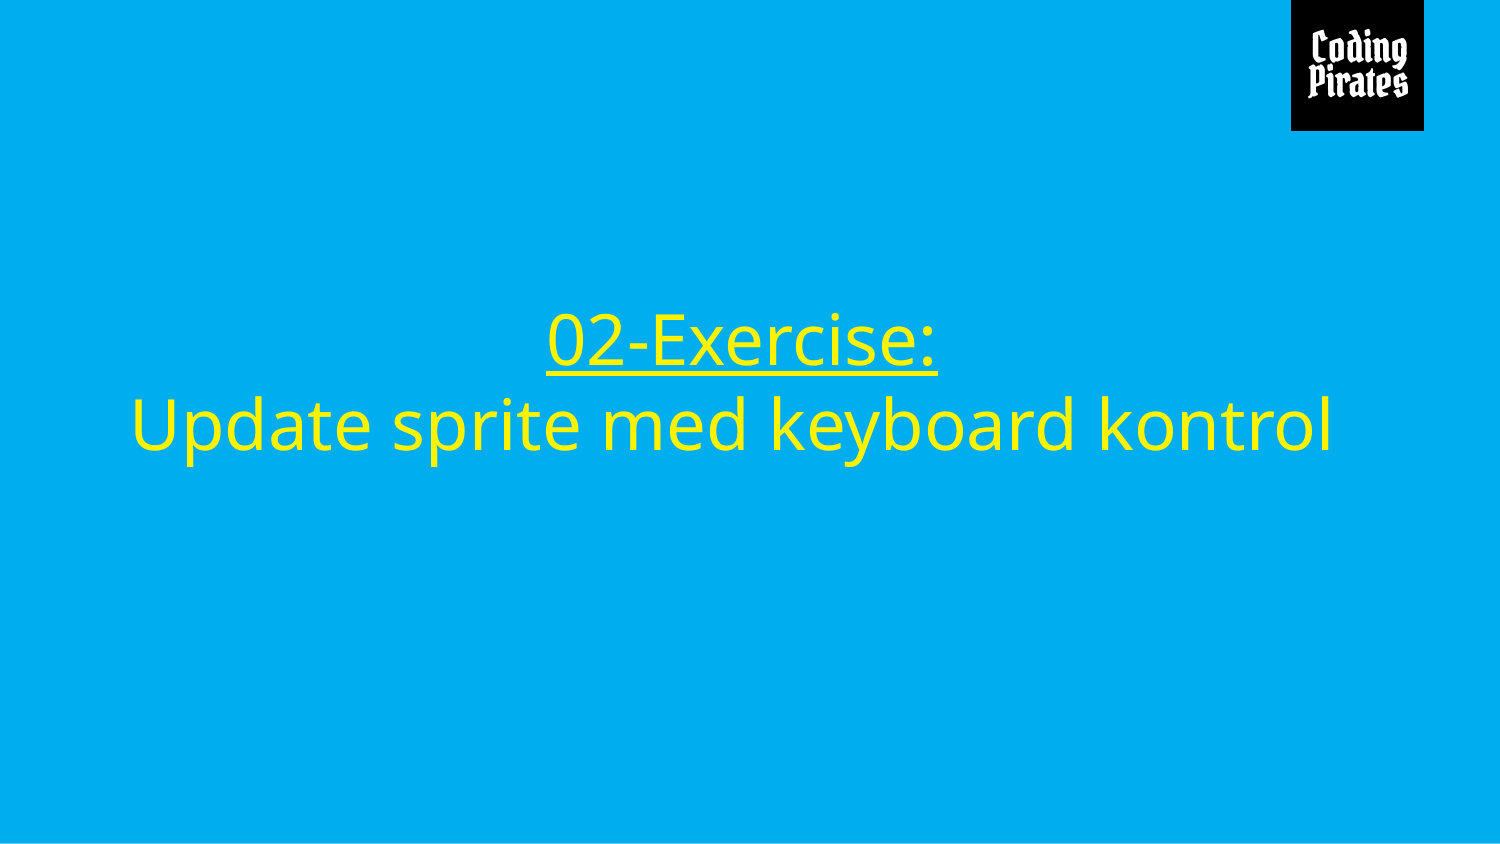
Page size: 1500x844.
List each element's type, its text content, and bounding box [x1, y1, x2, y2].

picture [1292, 0, 1423, 130]
title 02-Exercise: Update sprite med keyboard kontrol [12, 352, 1472, 491]
